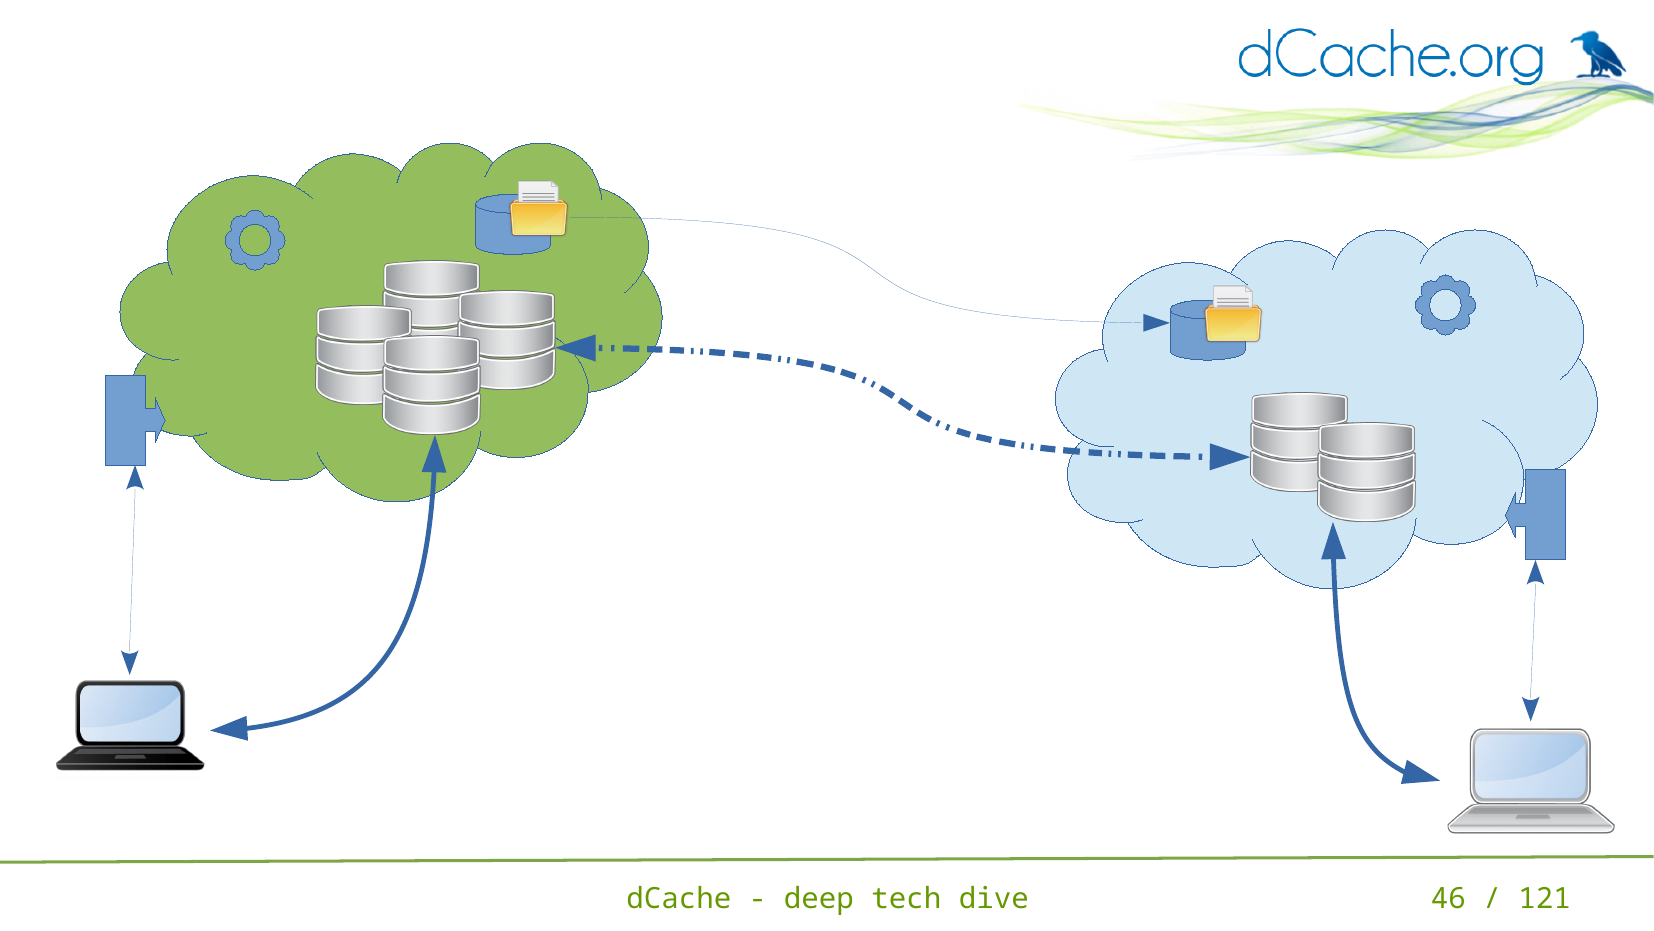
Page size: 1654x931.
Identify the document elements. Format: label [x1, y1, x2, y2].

picture [506, 180, 571, 239]
picture [49, 674, 211, 787]
picture [1440, 721, 1622, 841]
text_box [105, 143, 663, 502]
picture [1201, 285, 1265, 345]
picture [315, 260, 556, 436]
text_box [1055, 229, 1598, 589]
picture [1250, 392, 1416, 522]
picture [956, 16, 1654, 169]
